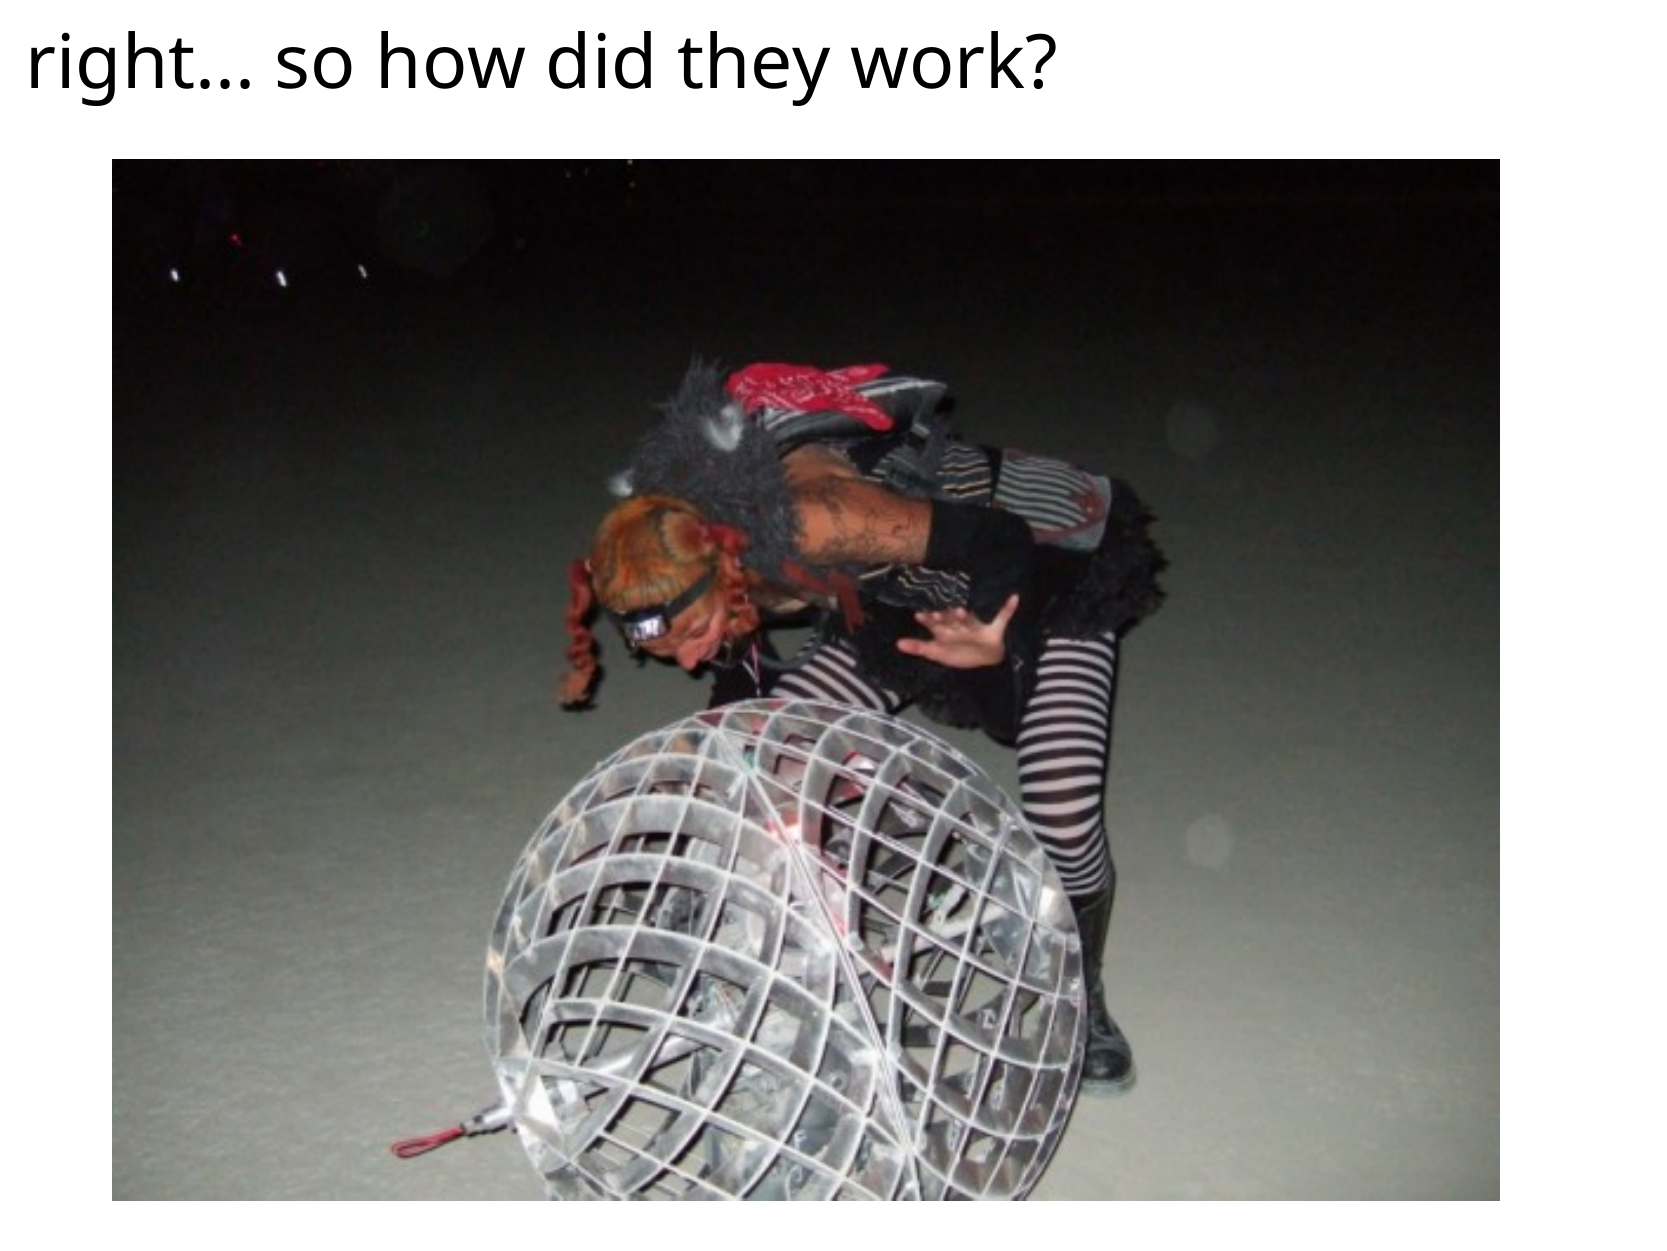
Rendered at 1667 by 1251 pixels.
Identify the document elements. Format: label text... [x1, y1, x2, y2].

picture [112, 159, 1500, 1201]
title right... so how did they work? [0, 0, 1667, 113]
